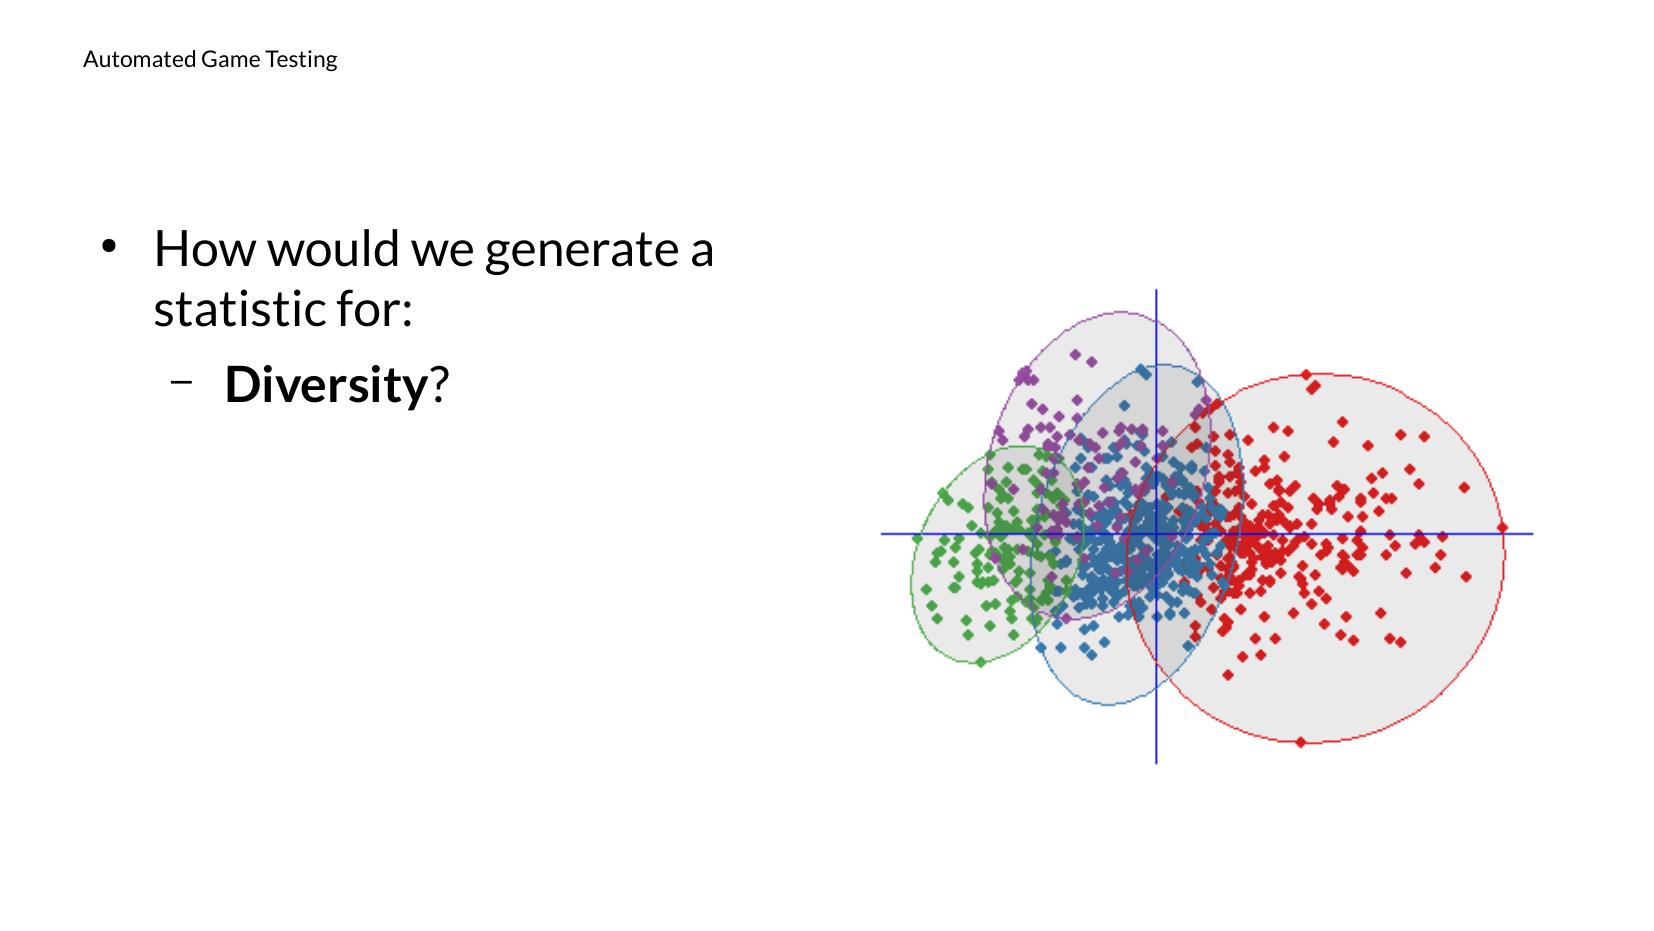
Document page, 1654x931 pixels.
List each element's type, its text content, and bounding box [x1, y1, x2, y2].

title Automated Game Testing [83, 0, 1571, 119]
list How would we generate a statistic for: Diversity? [82, 217, 809, 839]
picture [845, 255, 1572, 801]
